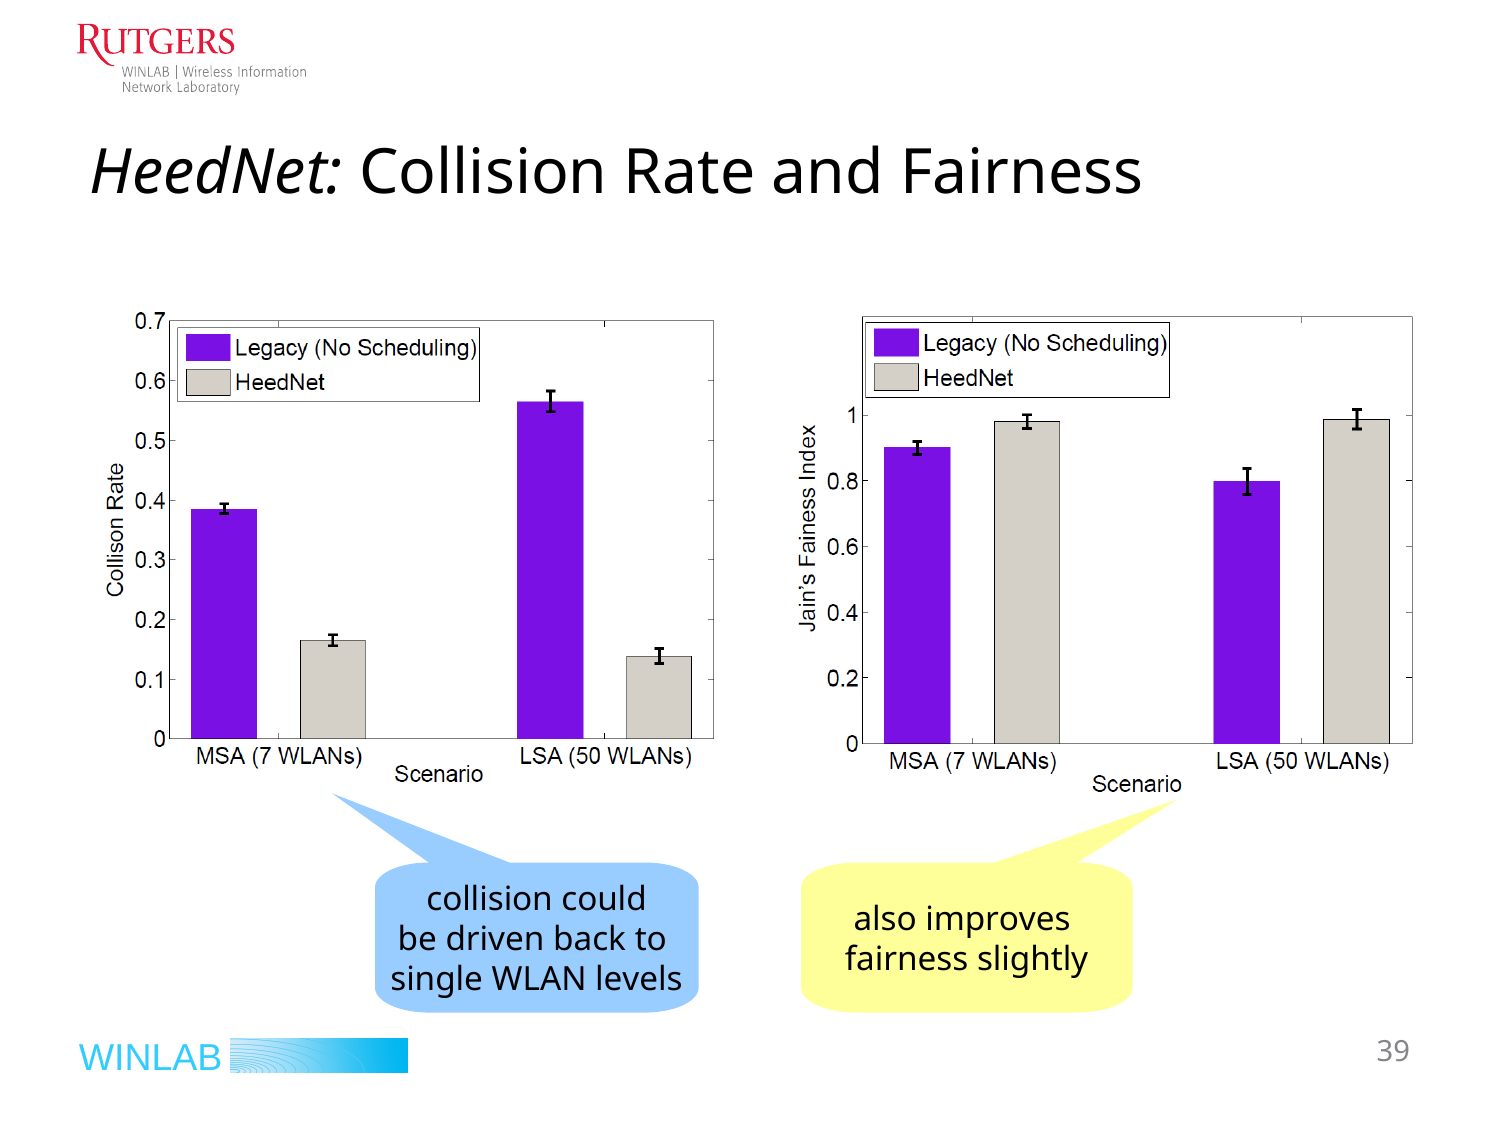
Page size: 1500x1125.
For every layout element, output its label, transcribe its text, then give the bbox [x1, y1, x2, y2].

text_box also improves fairness slightly [801, 799, 1178, 1013]
text_box collision could be driven back to single WLAN levels [332, 793, 699, 1013]
picture [230, 1038, 383, 1073]
title HeedNet: Collision Rate and Fairness [75, 92, 1426, 246]
picture [91, 298, 732, 787]
picture [785, 302, 1441, 812]
